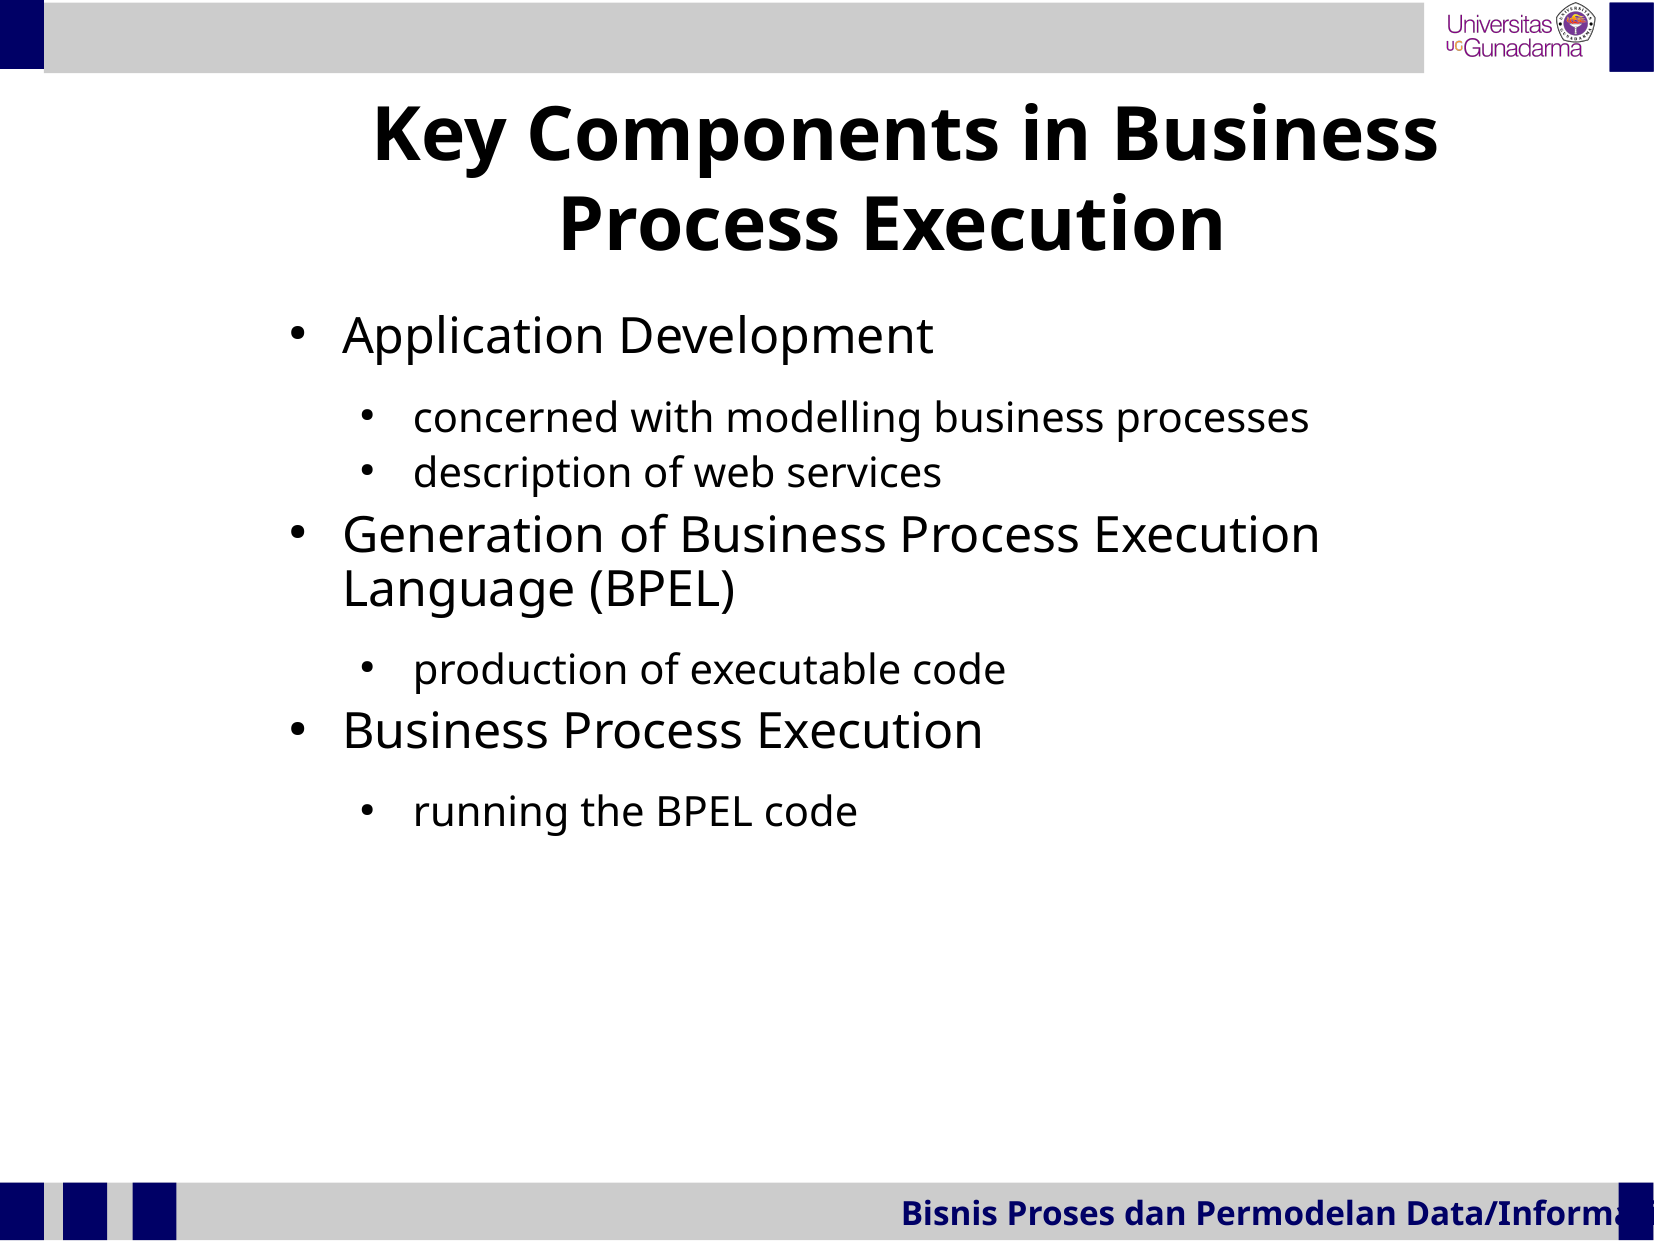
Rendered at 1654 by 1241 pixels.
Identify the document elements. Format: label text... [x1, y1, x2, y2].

list Application Development concerned with modelling business processes description of web services Generation of Business Process Execution Language (BPEL) production of executable code Business Process Execution running the BPEL code [256, 303, 1571, 1020]
title Key Components in Business Process Execution [214, 68, 1571, 282]
picture [1437, 2, 1610, 62]
